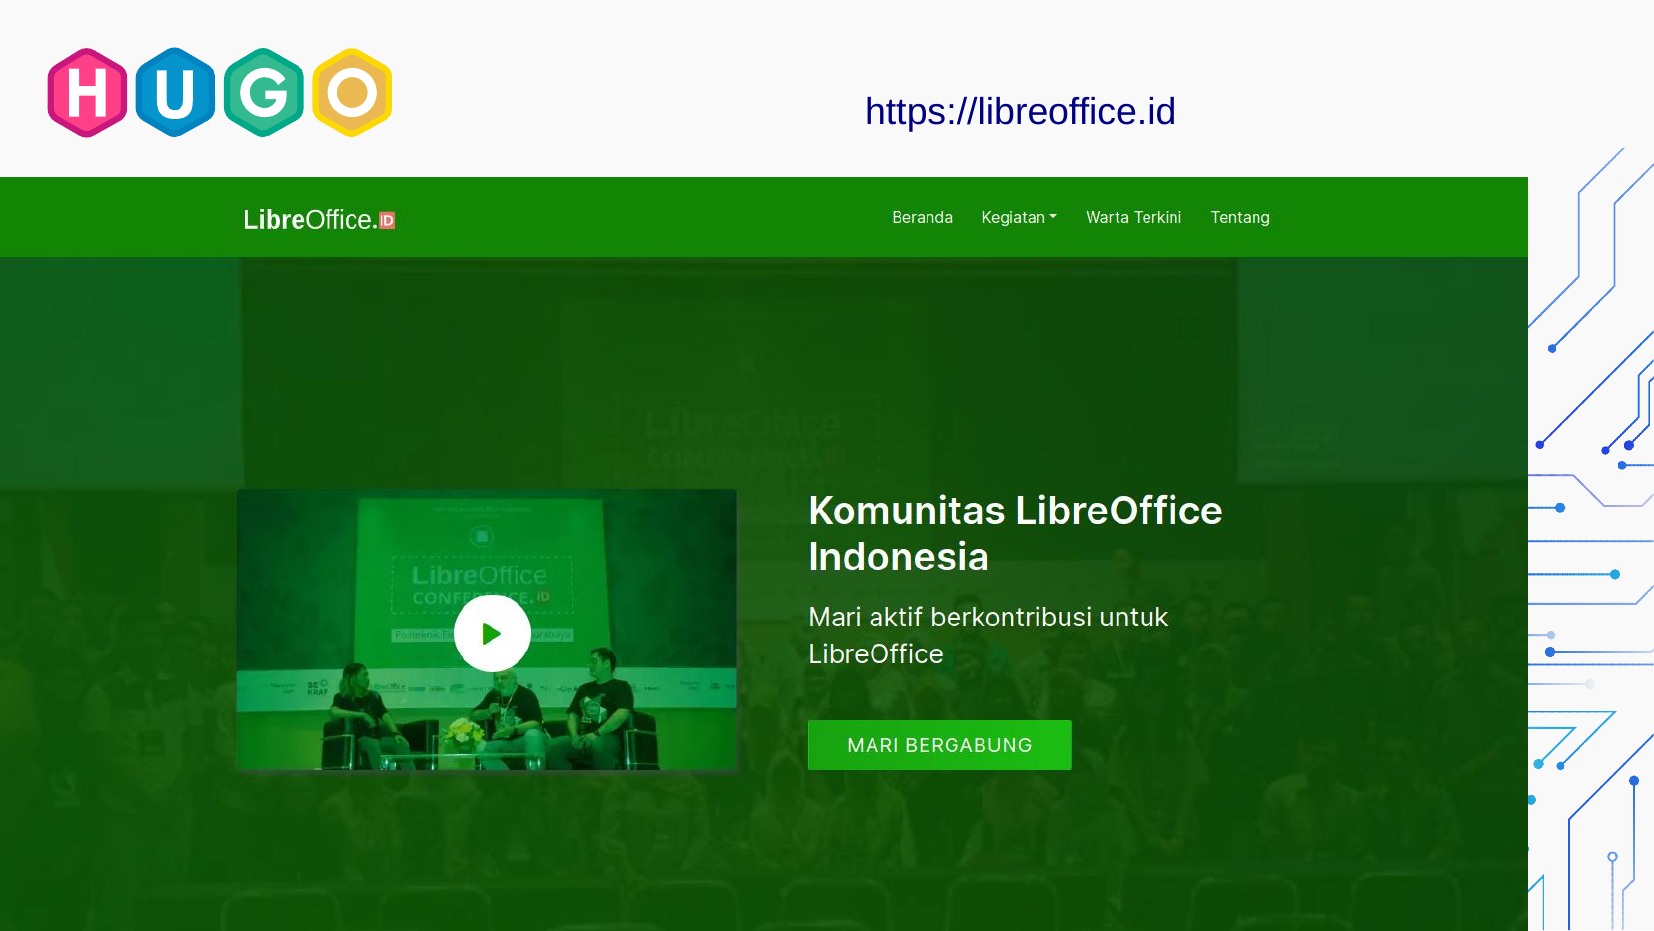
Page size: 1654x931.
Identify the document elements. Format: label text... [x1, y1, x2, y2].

picture [157, 71, 192, 118]
picture [0, 177, 1528, 931]
picture [177, 47, 393, 138]
picture [47, 47, 172, 138]
text_box https://libreoffice.id [850, 82, 1192, 140]
